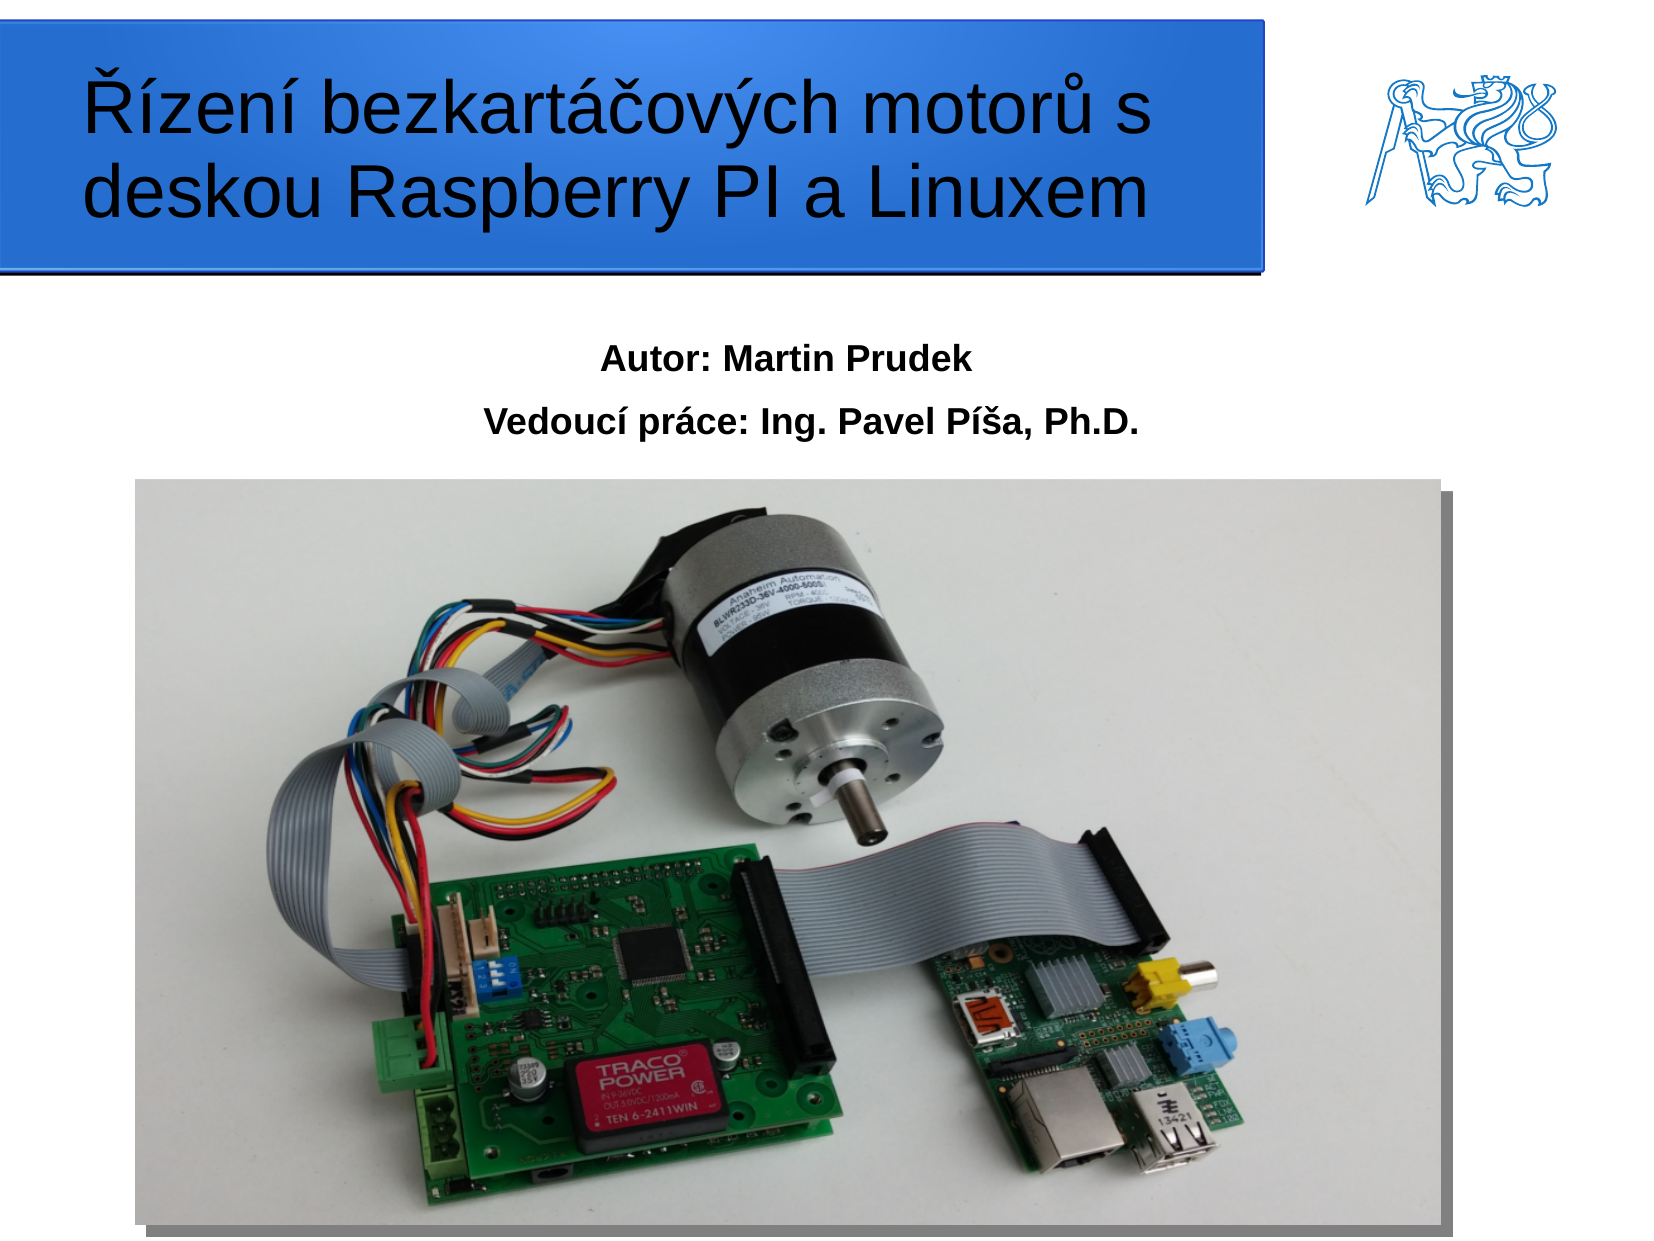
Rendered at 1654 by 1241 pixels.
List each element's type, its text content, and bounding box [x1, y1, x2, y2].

chart [1365, 75, 1576, 211]
picture [135, 479, 1441, 1225]
text_box Vedoucí práce: Ing. Pavel Píša, Ph.D. [468, 393, 1156, 451]
text_box Autor: Martin Prudek [585, 330, 988, 387]
title Řízení bezkartáčových motorů s deskou Raspberry PI a Linuxem [82, 47, 1235, 252]
